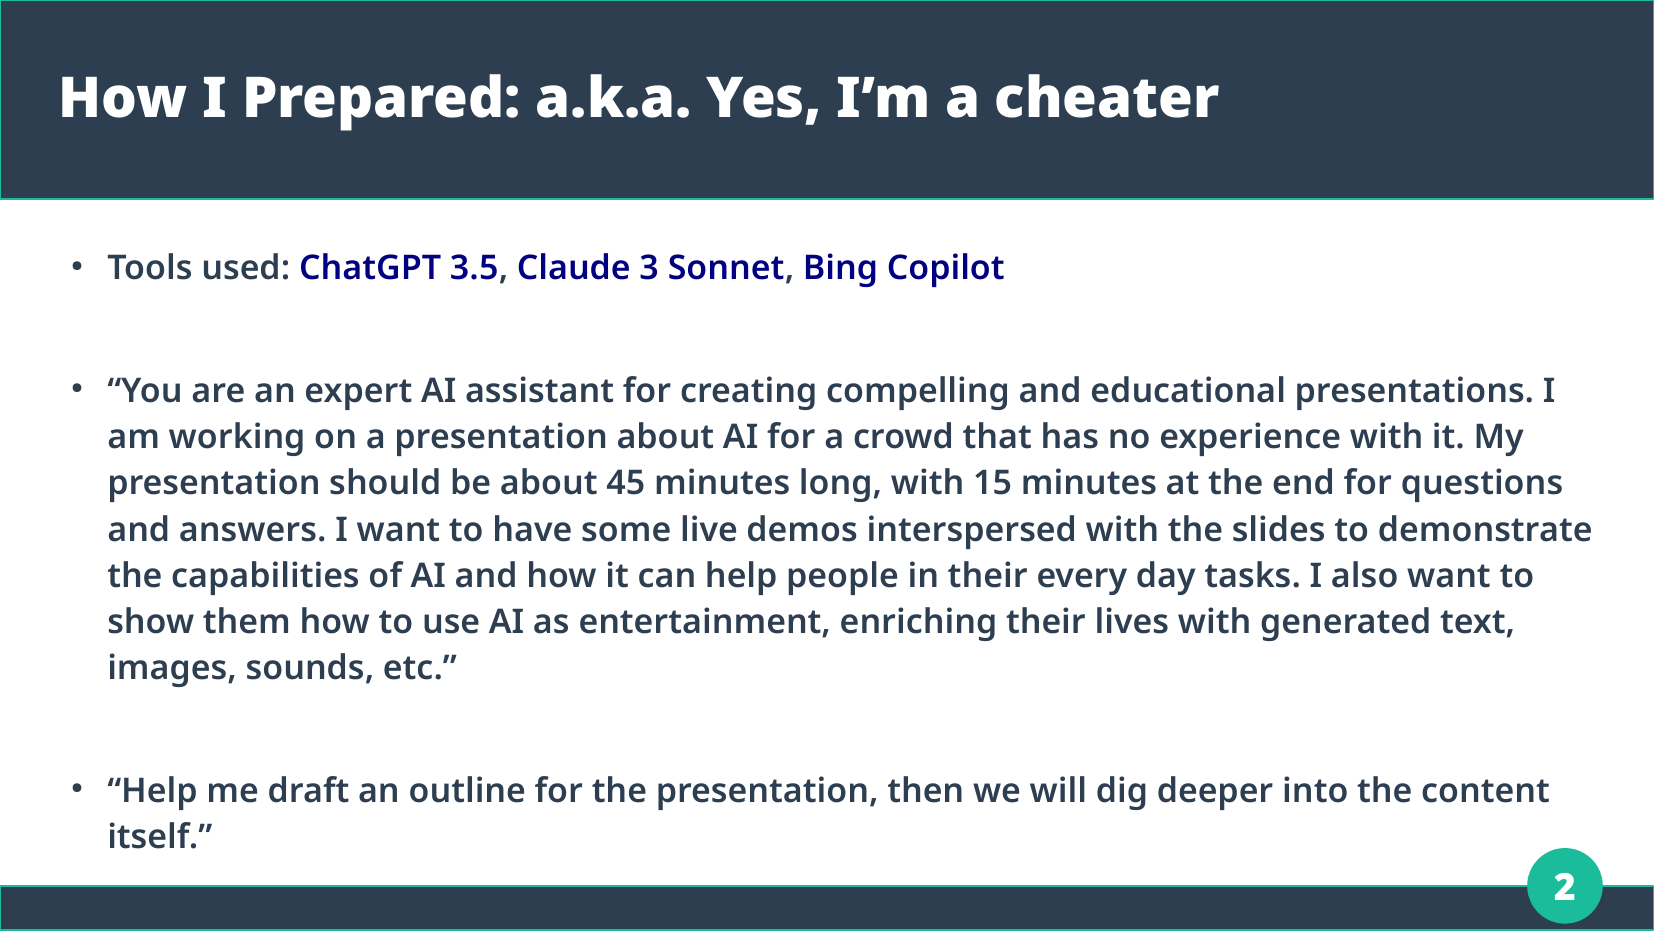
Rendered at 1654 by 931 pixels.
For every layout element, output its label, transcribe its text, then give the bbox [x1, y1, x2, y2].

list Tools used: ChatGPT 3.5, Claude 3 Sonnet, Bing Copilot “You are an expert AI assistant for creating compelling and educational presentations. I am working on a presentation about AI for a crowd that has no experience with it. My presentation should be about 45 minutes long, with 15 minutes at the end for questions and answers. I want to have some live demos interspersed with the slides to demonstrate the capabilities of AI and how it can help people in their every day tasks. I also want to show them how to use AI as entertainment, enriching their lives with generated text, images, sounds, etc.” “Help me draft an outline for the presentation, then we will dig deeper into the content itself.” [59, 243, 1595, 864]
title How I Prepared: a.k.a. Yes, I’m a cheater [59, 37, 1595, 155]
